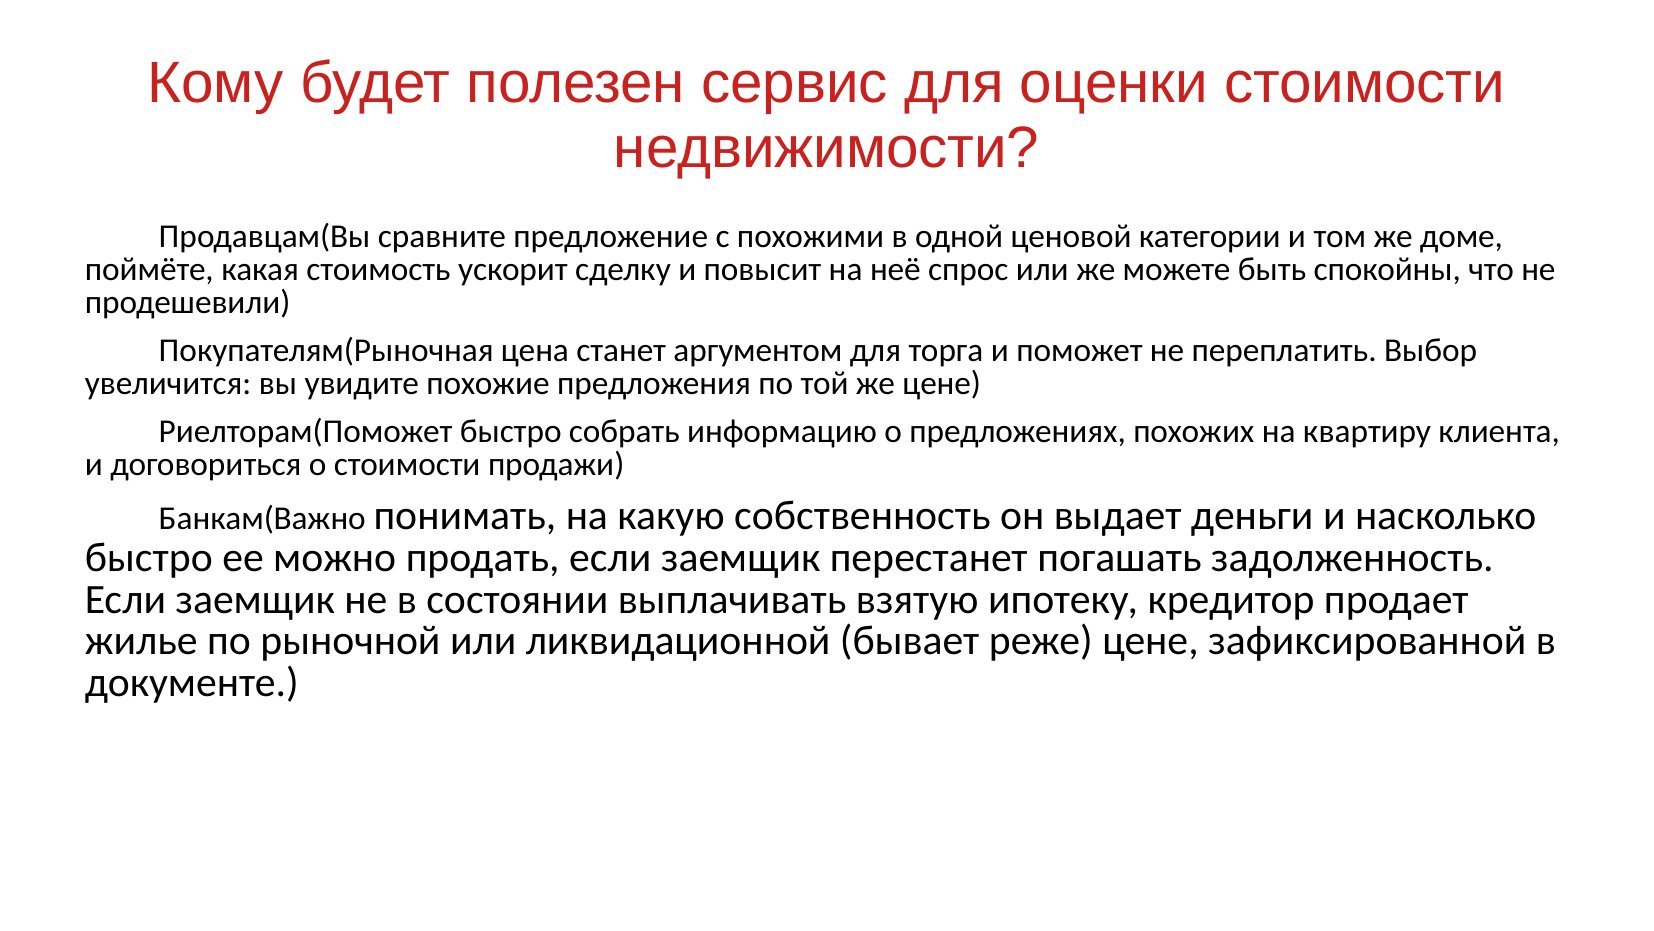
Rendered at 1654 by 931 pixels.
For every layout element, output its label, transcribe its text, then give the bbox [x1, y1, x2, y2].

title Кому будет полезен сервис для оценки стоимости недвижимости? [82, 37, 1571, 193]
list Продавцам(Вы сравните предложение с похожими в одной ценовой категории и том же доме, поймёте, какая стоимость ускорит сделку и повысит на неё спрос или же можете быть спокойны, что не продешевили) Покупателям(Рыночная цена станет аргументом для торга и поможет не переплатить. Выбор увеличится: вы увидите похожие предложения по той же цене) Риелторам(Поможет быстро собрать информацию о предложениях, похожих на квартиру клиента, и договориться о стоимости продажи) Банкам(Важно понимать, на какую собственность он выдает деньги и насколько быстро ее можно продать, если заемщик перестанет погашать задолженность. Если заемщик не в состоянии выплачивать взятую ипотеку, кредитор продает жилье по рыночной или ликвидационной (бывает реже) цене, зафиксированной в документе.) [84, 222, 1574, 861]
